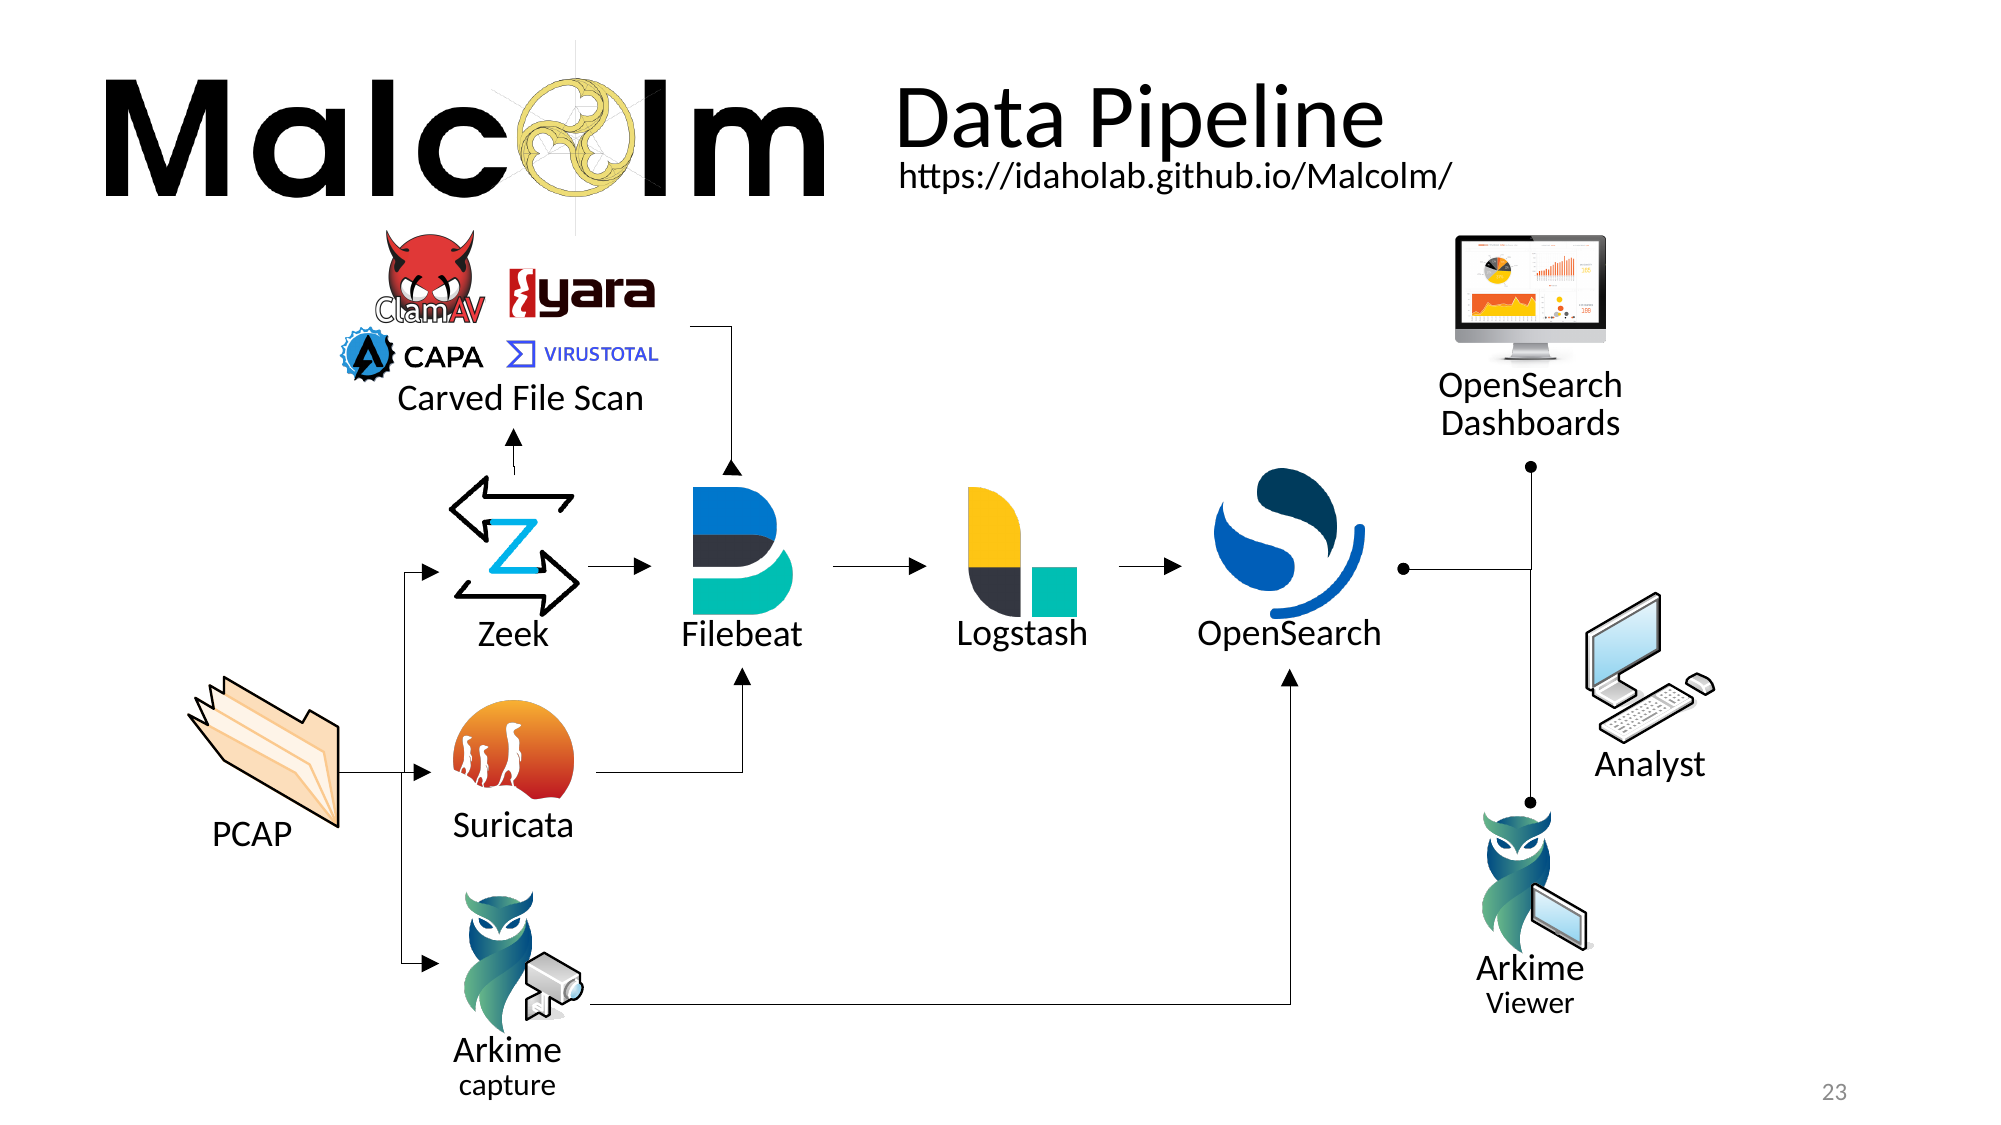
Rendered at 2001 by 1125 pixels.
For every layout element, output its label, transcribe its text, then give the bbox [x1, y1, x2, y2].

text_box Filebeat [651, 610, 833, 668]
text_box [1588, 595, 1658, 706]
title Data Pipeline [879, 59, 1859, 177]
picture [1462, 808, 1557, 959]
picture [508, 267, 657, 318]
picture [439, 475, 589, 617]
text_box [528, 955, 581, 1017]
slide_number <number> [1412, 1060, 1863, 1121]
text_box [1612, 715, 1620, 722]
text_box Logstash [926, 609, 1119, 669]
text_box Analyst [1531, 741, 1771, 799]
text_box Carved File Scan [352, 375, 690, 429]
text_box [195, 681, 336, 823]
picture [947, 475, 1098, 609]
text_box Zeek [447, 610, 580, 668]
text_box OpenSearch [1181, 609, 1398, 669]
text_box [1602, 691, 1691, 741]
picture [506, 339, 659, 369]
picture [445, 888, 539, 1039]
text_box Arkime Viewer [1447, 944, 1614, 1044]
text_box [1621, 710, 1628, 717]
text_box [1688, 676, 1712, 693]
picture [1214, 468, 1365, 609]
text_box [531, 1007, 565, 1020]
text_box [1683, 700, 1697, 711]
text_box OpenSearch Dashboards [1411, 362, 1651, 461]
text_box https://idaholab.github.io/Malcolm/ [883, 177, 1469, 204]
picture [1455, 235, 1606, 362]
picture [106, 40, 824, 385]
text_box Arkime capture [424, 1026, 591, 1119]
picture [667, 475, 818, 610]
text_box [1587, 942, 1594, 950]
text_box [1623, 691, 1644, 706]
text_box [1534, 886, 1584, 947]
text_box [1638, 701, 1645, 707]
text_box PCAP [197, 810, 330, 868]
picture [448, 690, 579, 802]
text_box Suricata [431, 802, 597, 855]
text_box [1662, 687, 1673, 693]
